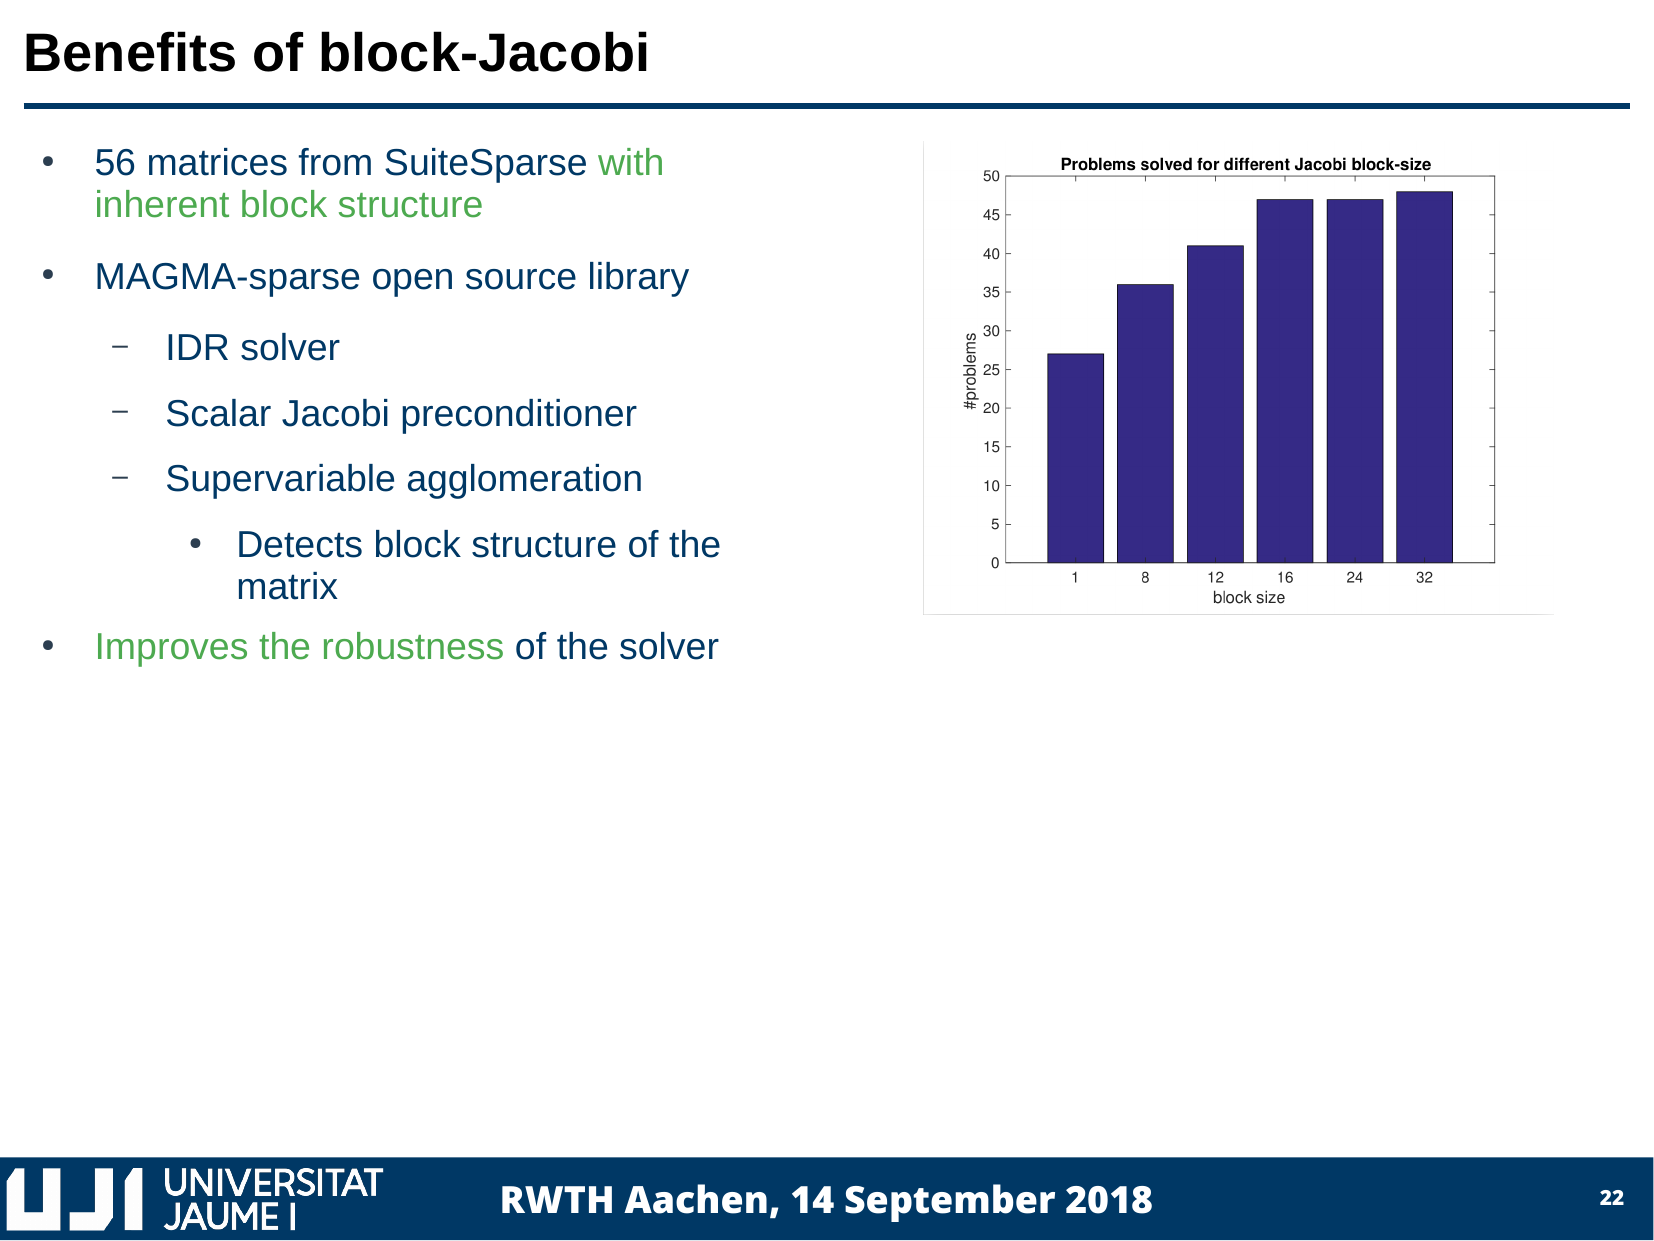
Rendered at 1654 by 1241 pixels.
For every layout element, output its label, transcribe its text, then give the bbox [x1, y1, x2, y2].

picture [0, 1158, 390, 1241]
picture [923, 141, 1554, 615]
list 56 matrices from SuiteSparse with inherent block structure MAGMA-sparse open source library IDR solver Scalar Jacobi preconditioner Supervariable agglomeration Detects block structure of the matrix Improves the robustness of the solver [23, 141, 808, 1134]
title Benefits of block-Jacobi [23, 0, 1630, 107]
